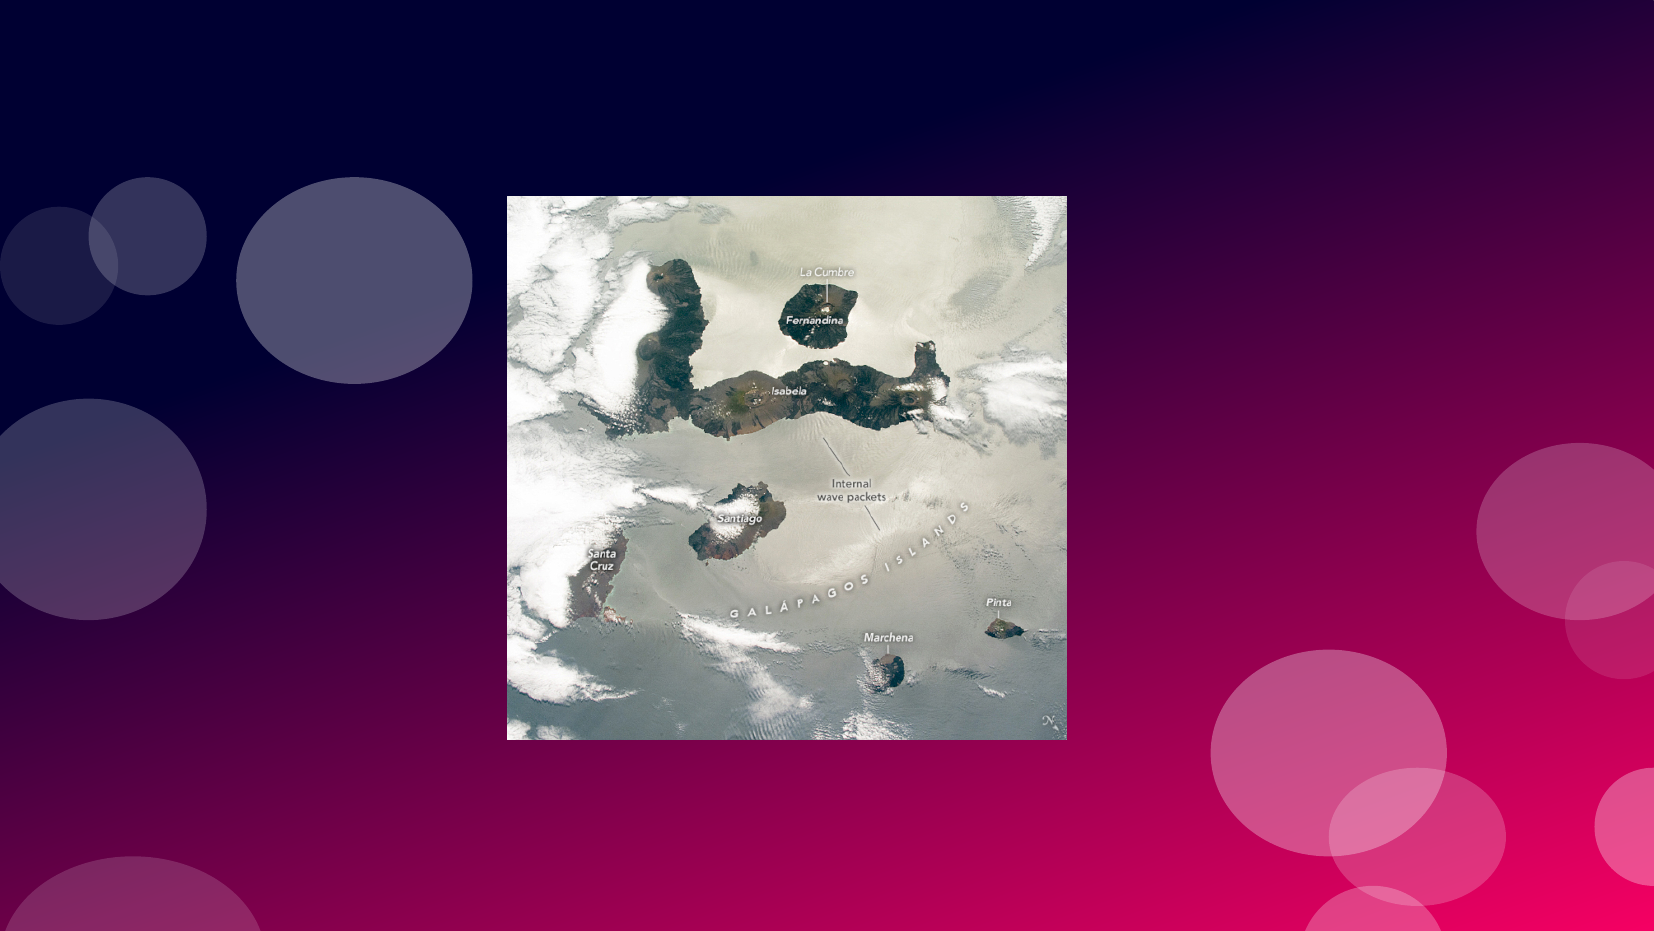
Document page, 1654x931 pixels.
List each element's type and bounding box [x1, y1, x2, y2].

picture [507, 196, 1067, 740]
